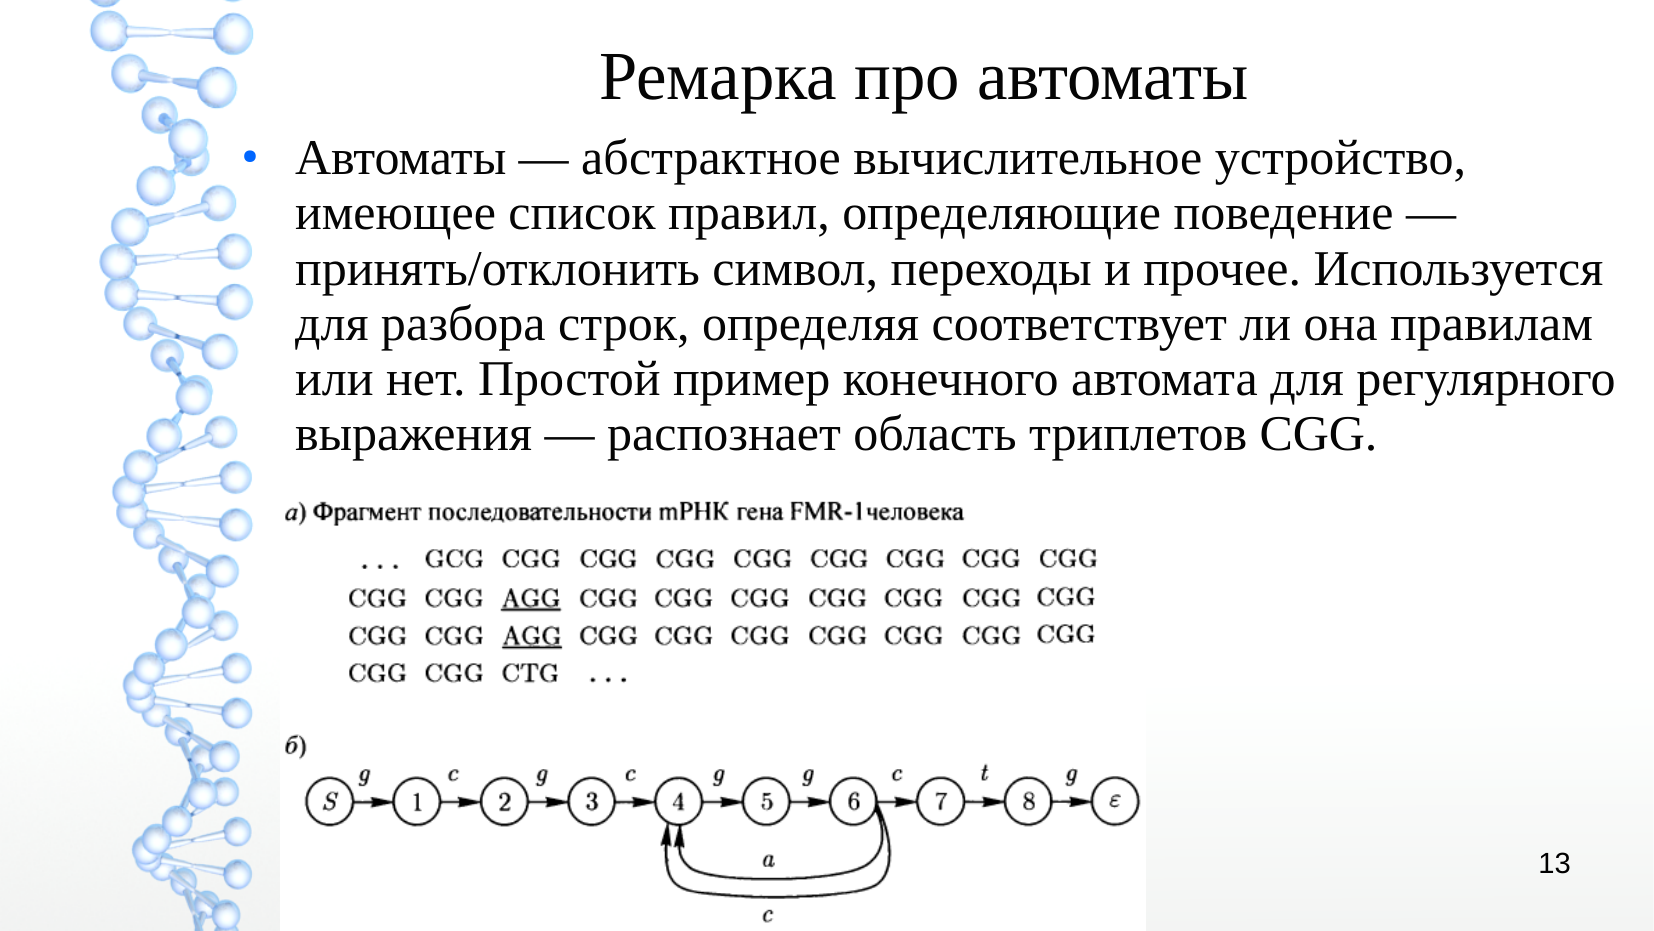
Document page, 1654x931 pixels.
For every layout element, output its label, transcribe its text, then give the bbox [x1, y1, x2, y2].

title Ремарка про автоматы [259, 0, 1589, 129]
picture [0, 0, 1654, 931]
list Автоматы — абстрактное вычислительное устройство, имеющее список правил, определяющие поведение — принять/отклонить символ, переходы и прочее. Используется для разбора строк, определяя соответствует ли она правилам или нет. Простой пример конечного автомата для регулярного выражения — распознает область триплетов CGG. [224, 129, 1619, 815]
